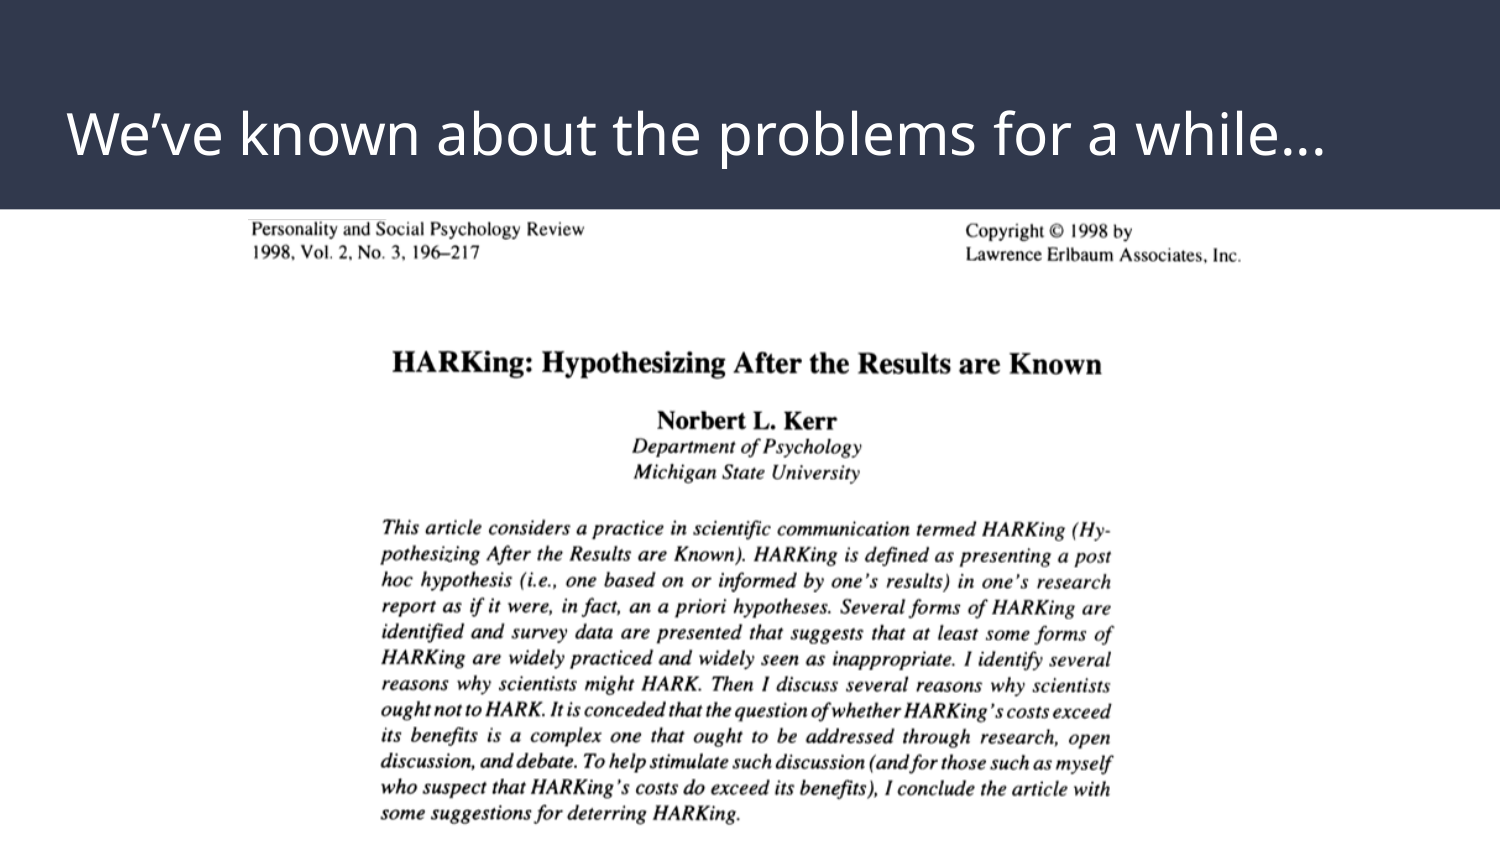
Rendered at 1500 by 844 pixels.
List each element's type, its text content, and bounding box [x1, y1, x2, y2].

title We’ve known about the problems for a while... [51, 82, 1449, 185]
picture [248, 219, 1252, 829]
